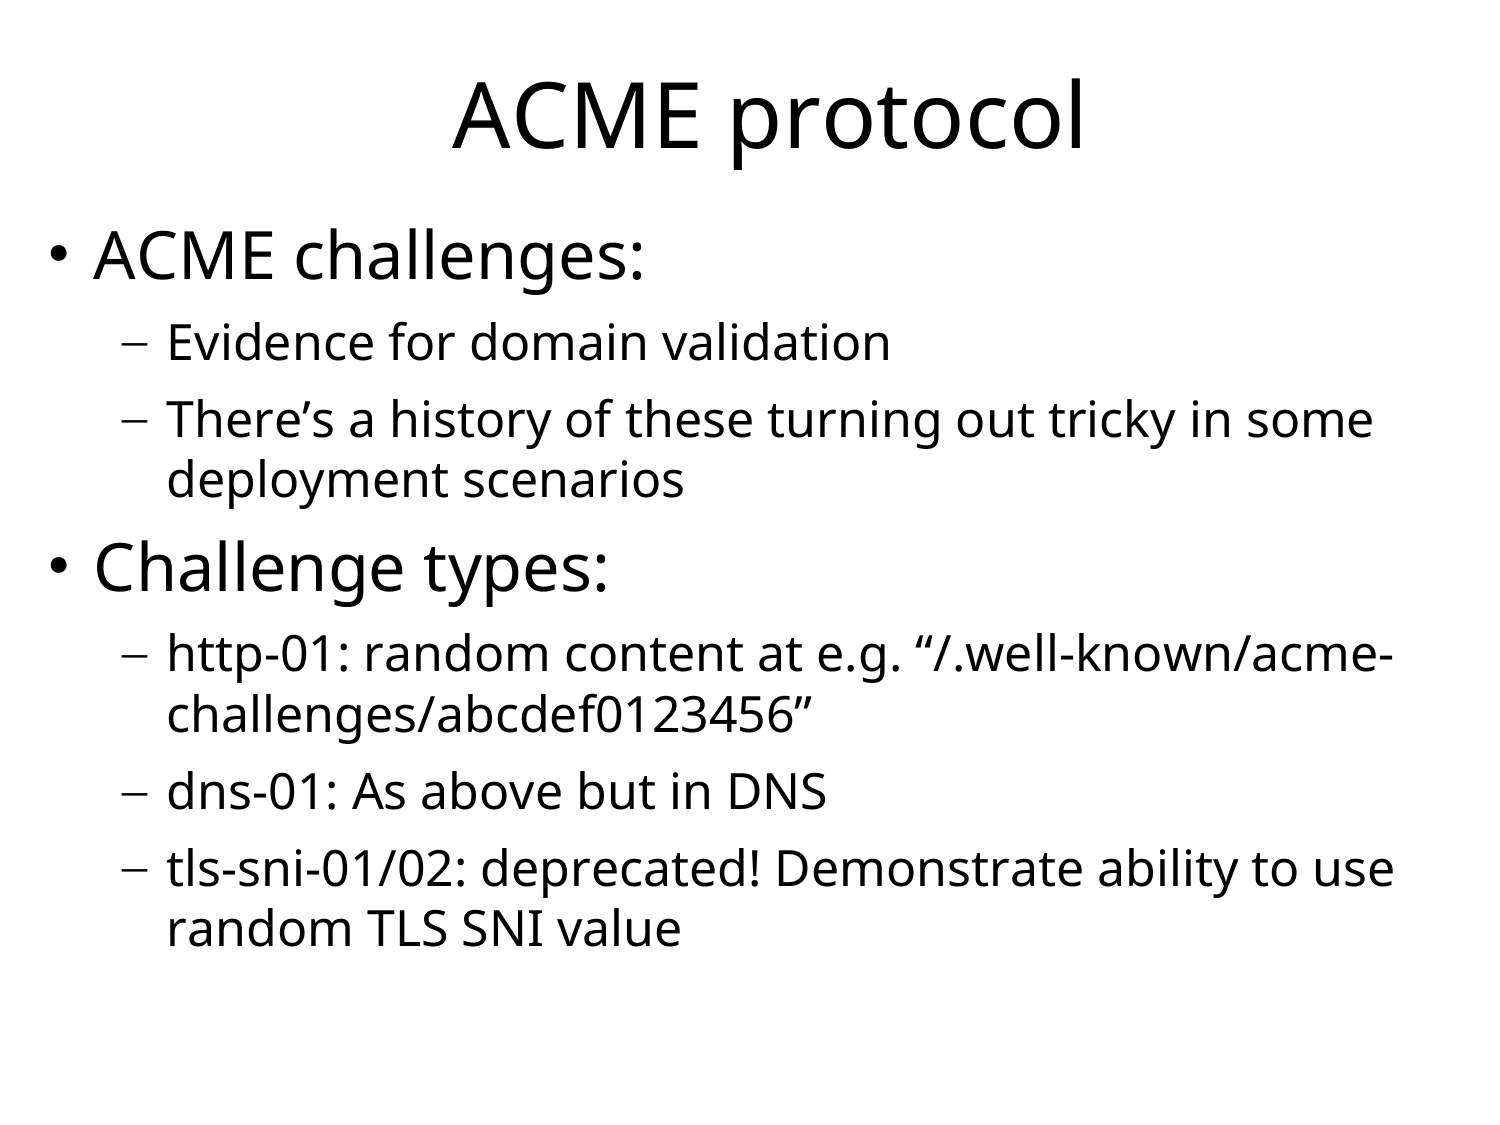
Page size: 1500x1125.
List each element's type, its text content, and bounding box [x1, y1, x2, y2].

text_box ACME protocol [94, 17, 1447, 205]
text_box ACME challenges: Evidence for domain validation There’s a history of these turning out tricky in some deployment scenarios Challenge types: http-01: random content at e.g. “/.well-known/acme-challenges/abcdef0123456” dns-01: As above but in DNS tls-sni-01/02: deprecated! Demonstrate ability to use random TLS SNI value [47, 212, 1453, 1000]
